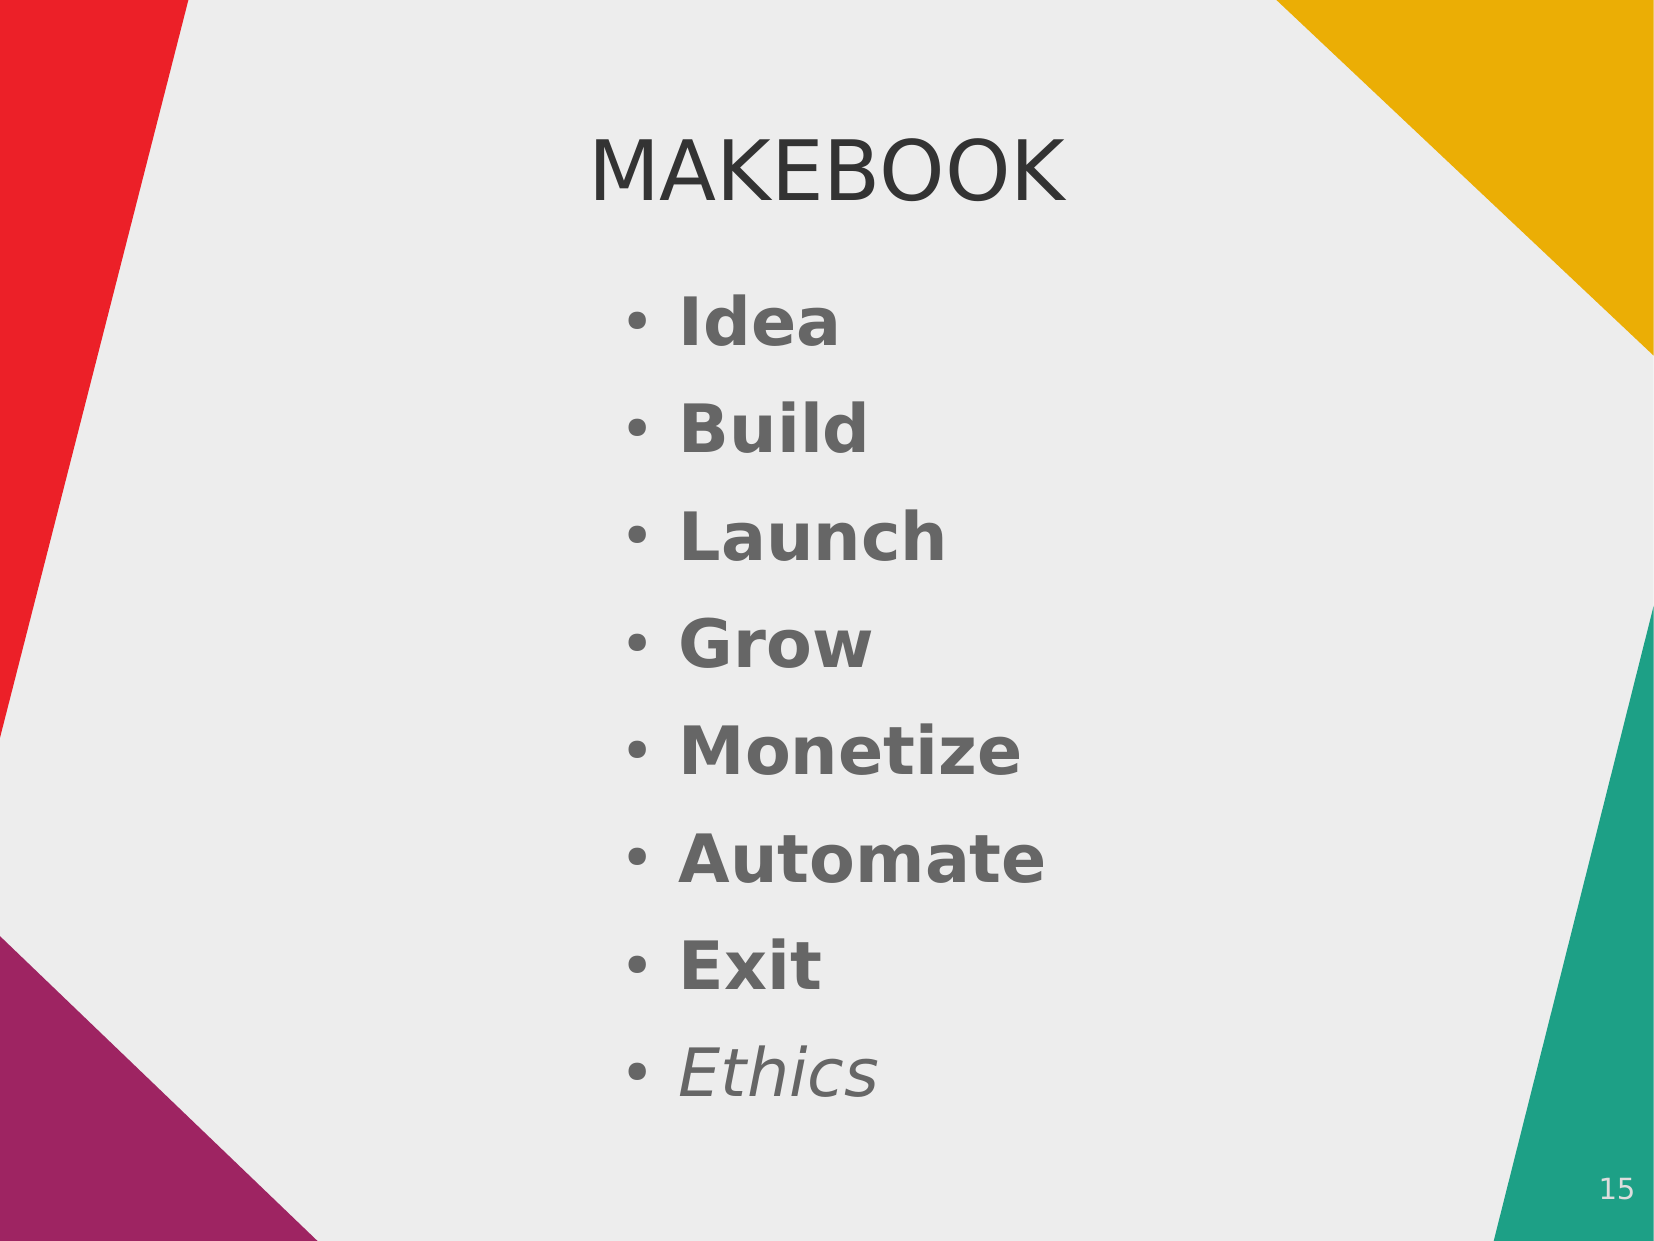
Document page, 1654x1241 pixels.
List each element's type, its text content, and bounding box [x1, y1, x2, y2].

title MAKEBOOK [114, 73, 1539, 271]
list Idea Build Launch Grow Monetize Automate Exit Ethics [607, 283, 1654, 1175]
